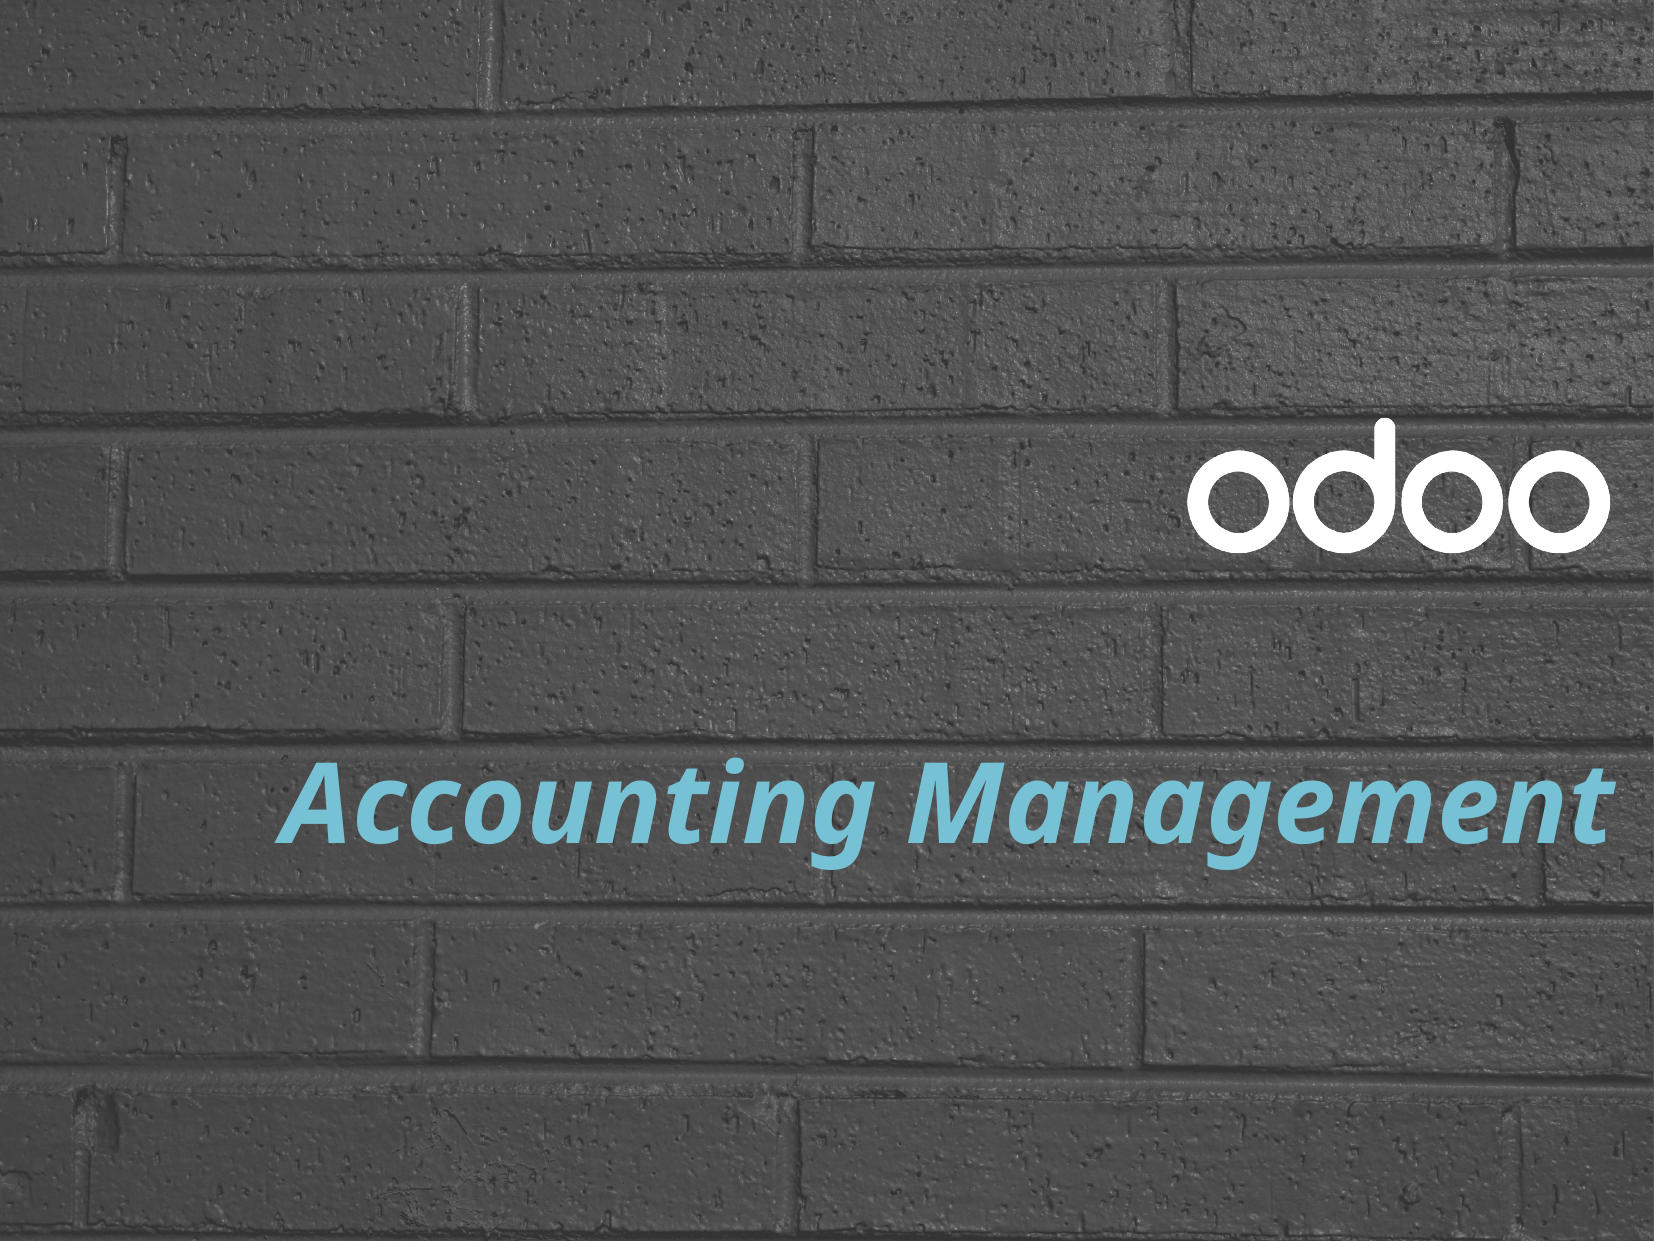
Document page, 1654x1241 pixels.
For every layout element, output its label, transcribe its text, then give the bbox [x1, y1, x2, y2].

picture [0, 0, 1654, 1241]
text_box Accounting Management [35, 562, 1630, 845]
